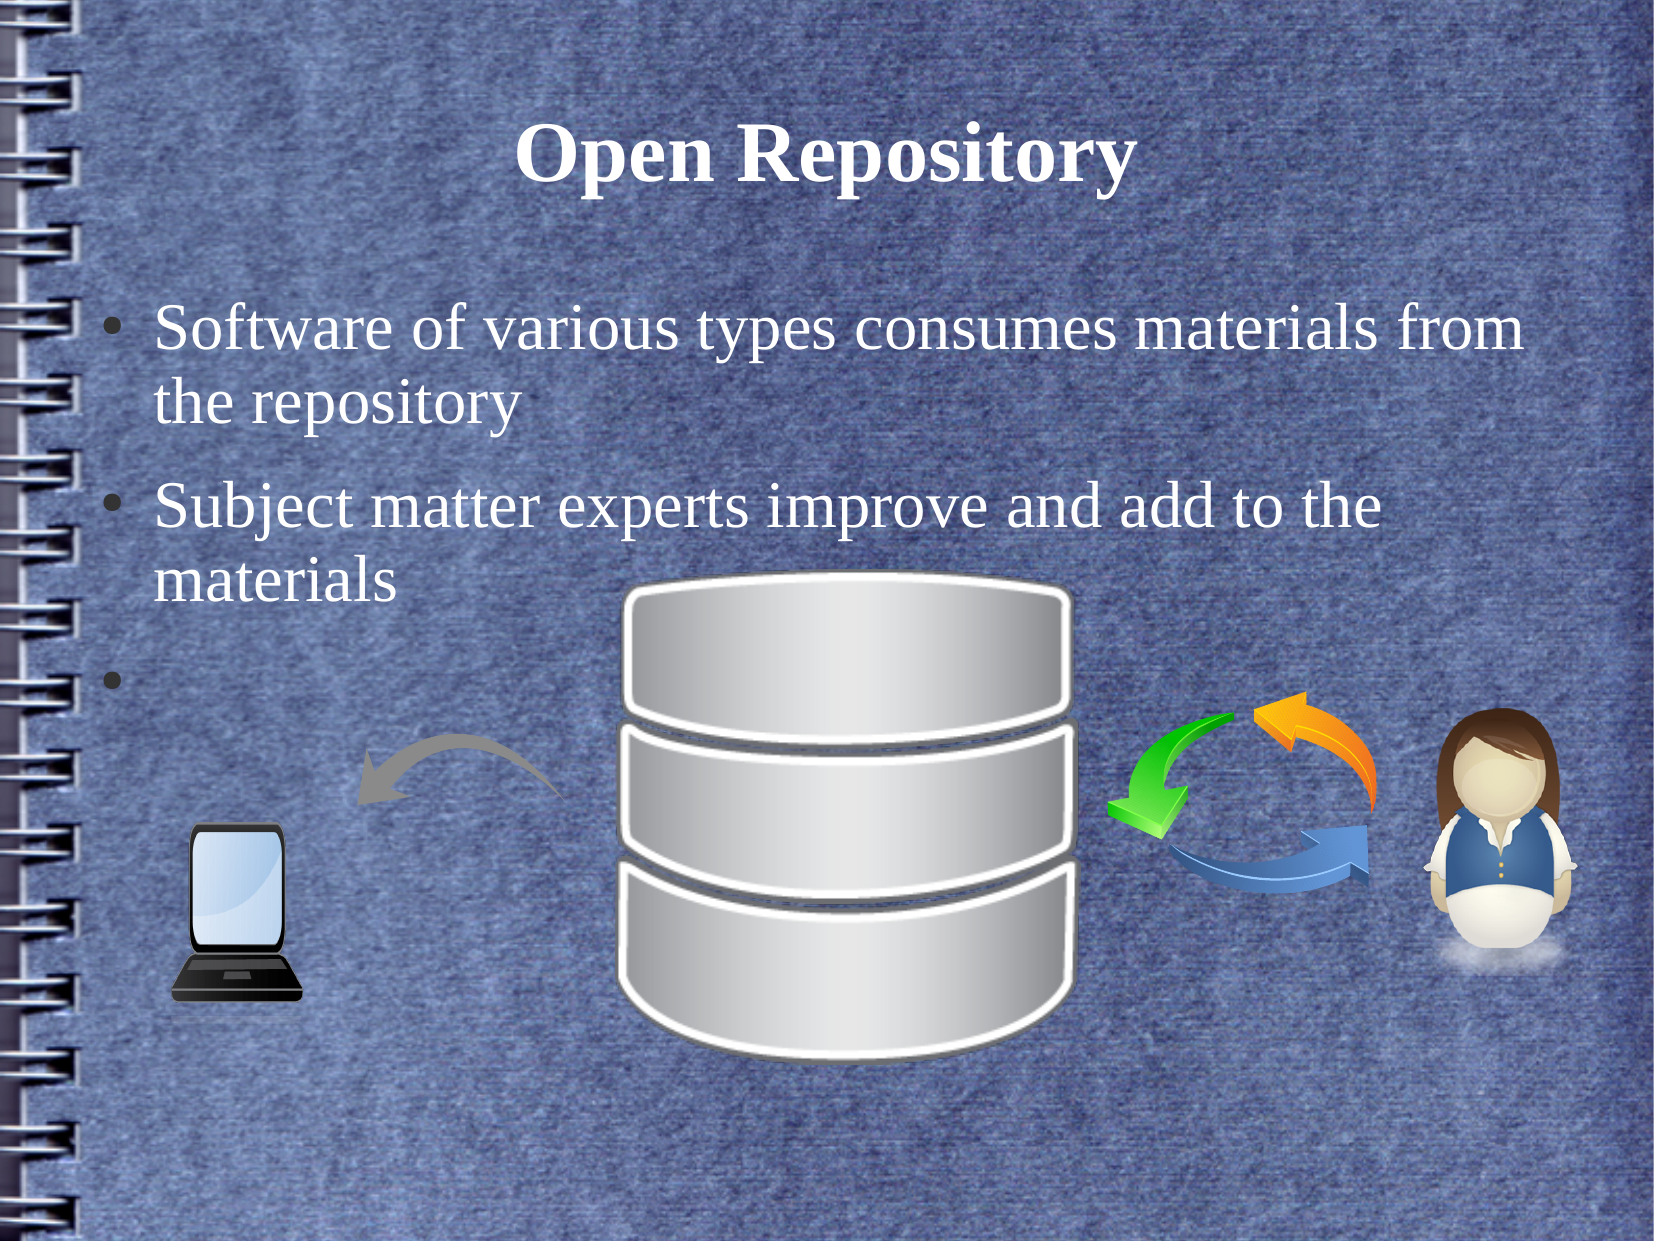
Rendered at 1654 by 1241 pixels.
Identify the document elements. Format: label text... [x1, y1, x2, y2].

list Software of various types consumes materials from the repository Subject matter experts improve and add to the materials [82, 290, 1571, 1109]
picture [0, 0, 1654, 1241]
title Open Repository [82, 49, 1571, 257]
